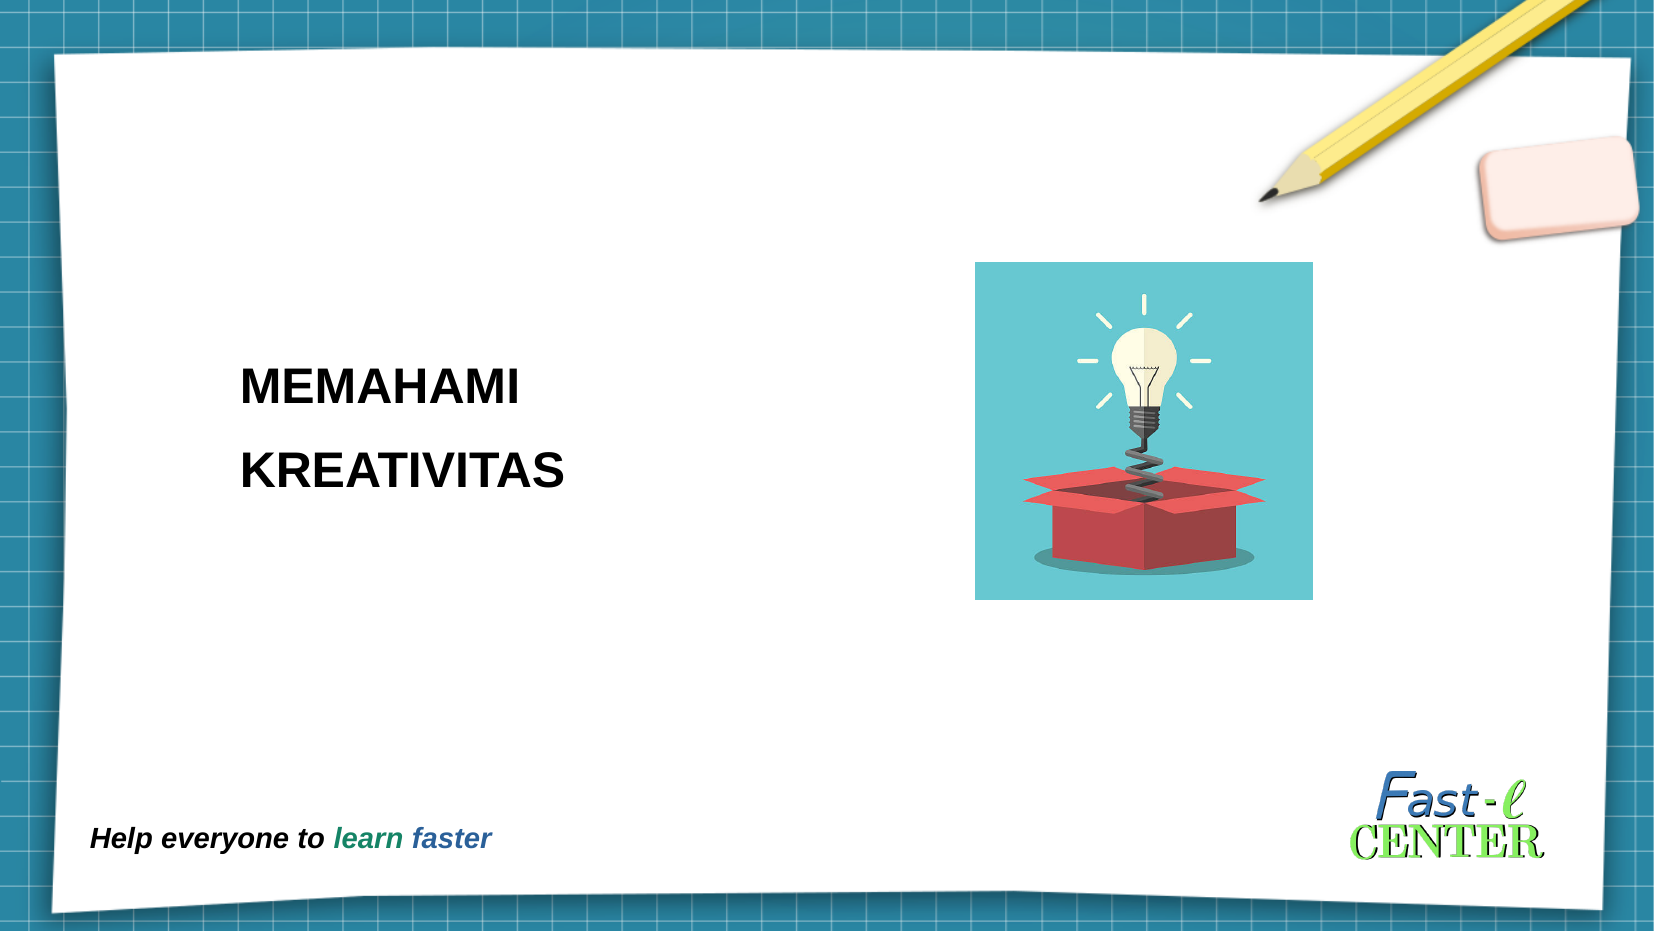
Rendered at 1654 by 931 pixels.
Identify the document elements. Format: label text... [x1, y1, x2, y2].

picture [0, 0, 1654, 931]
text_box MEMAHAMI KREATIVITAS [225, 323, 782, 563]
text_box Help everyone to learn faster [75, 814, 507, 863]
